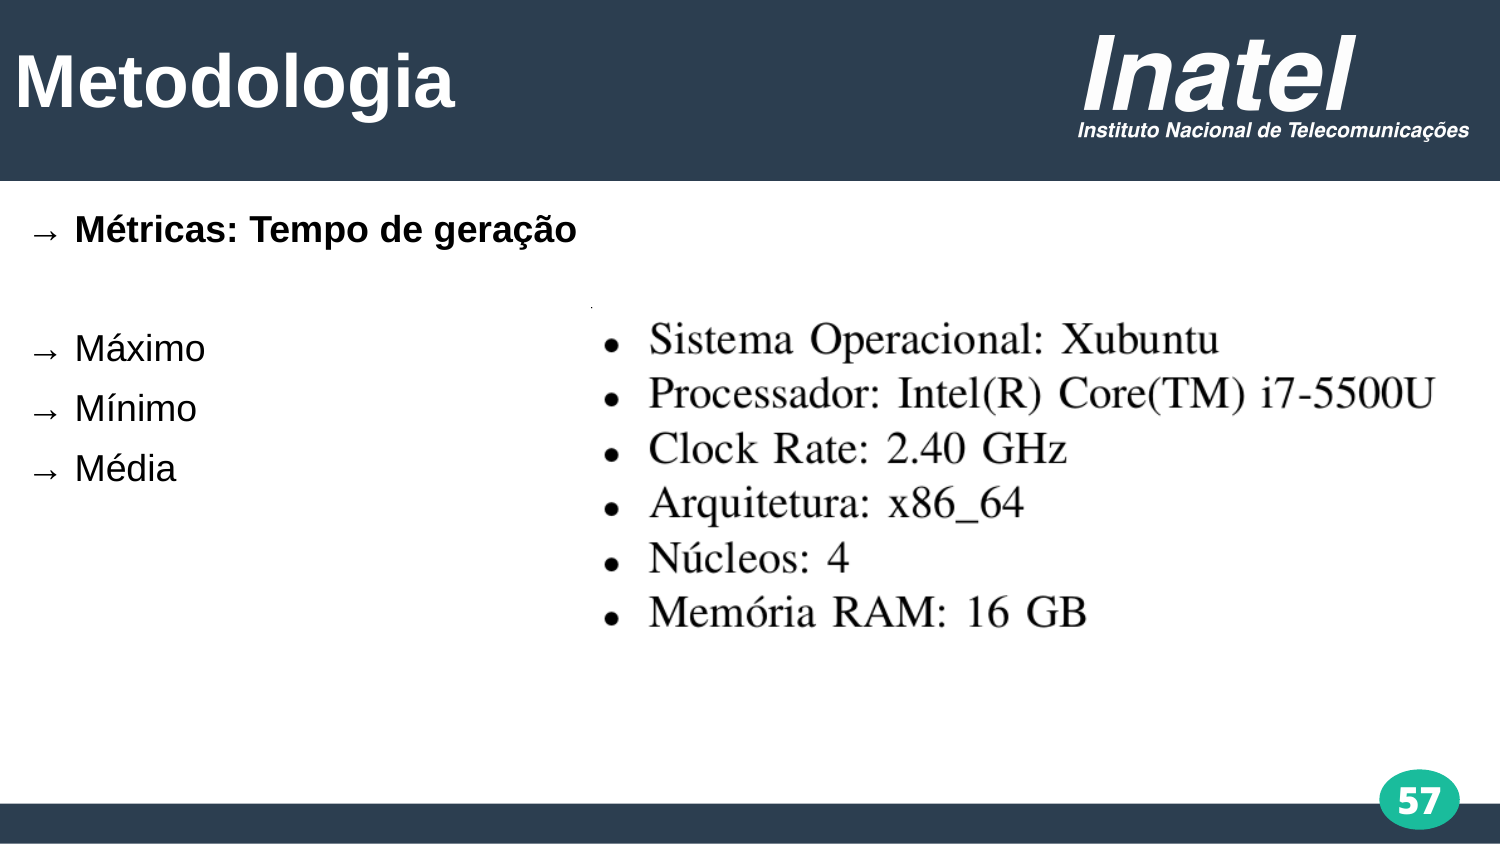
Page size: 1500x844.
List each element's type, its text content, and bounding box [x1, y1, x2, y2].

picture [1078, 35, 1469, 142]
text_box Metodologia [0, 27, 1063, 136]
text_box → Métricas: Tempo de geração → Máximo → Mínimo → Média [11, 200, 1477, 497]
picture [591, 307, 1465, 647]
